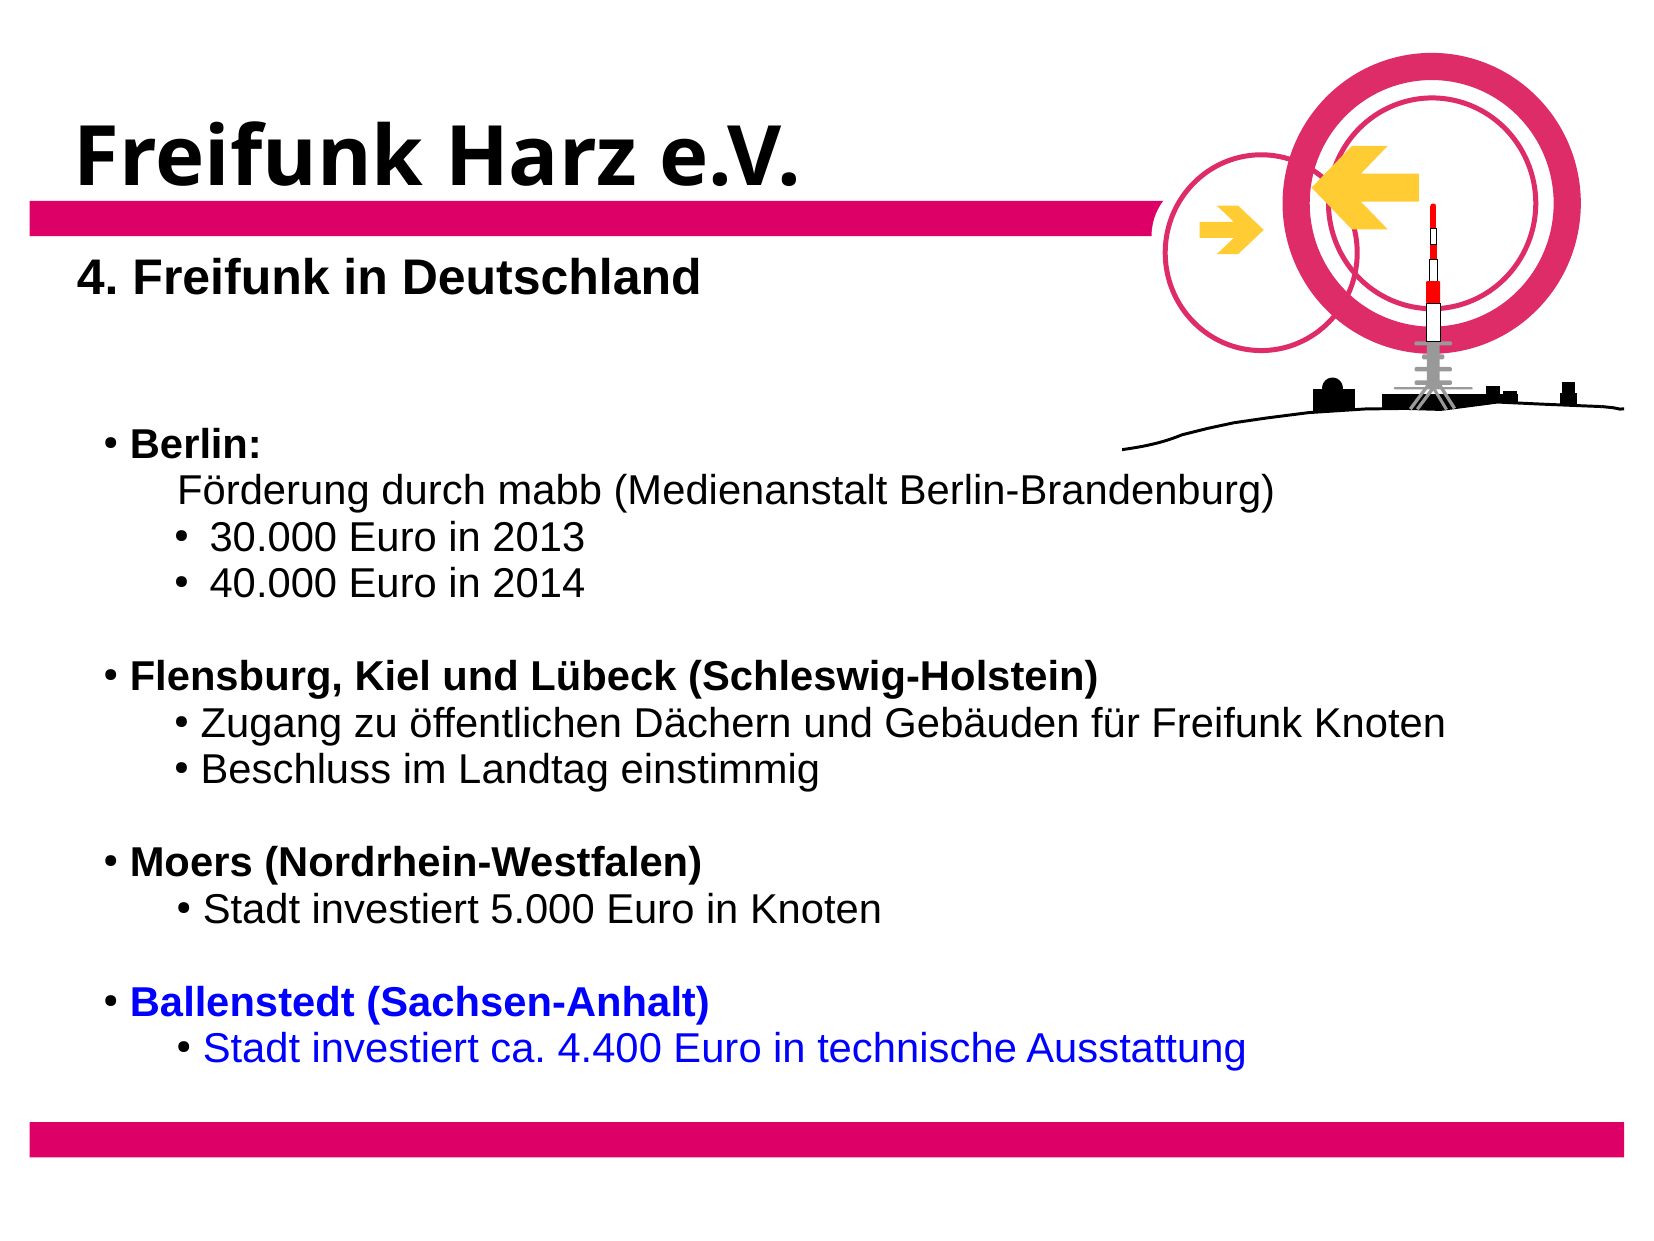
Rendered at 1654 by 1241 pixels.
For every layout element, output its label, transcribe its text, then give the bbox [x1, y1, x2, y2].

subtitle 4. Freifunk in Deutschland [76, 218, 1004, 337]
text_box Berlin: Förderung durch mabb (Medienanstalt Berlin-Brandenburg) 30.000 Euro in 2013 40.000 Euro in 2014 Flensburg, Kiel und Lübeck (Schleswig-Holstein) Zugang zu öffentlichen Dächern und Gebäuden für Freifunk Knoten Beschluss im Landtag einstimmig Moers (Nordrhein-Westfalen) Stadt investiert 5.000 Euro in Knoten Ballenstedt (Sachsen-Anhalt) Stadt investiert ca. 4.400 Euro in technische Ausstattung [88, 413, 1536, 1136]
